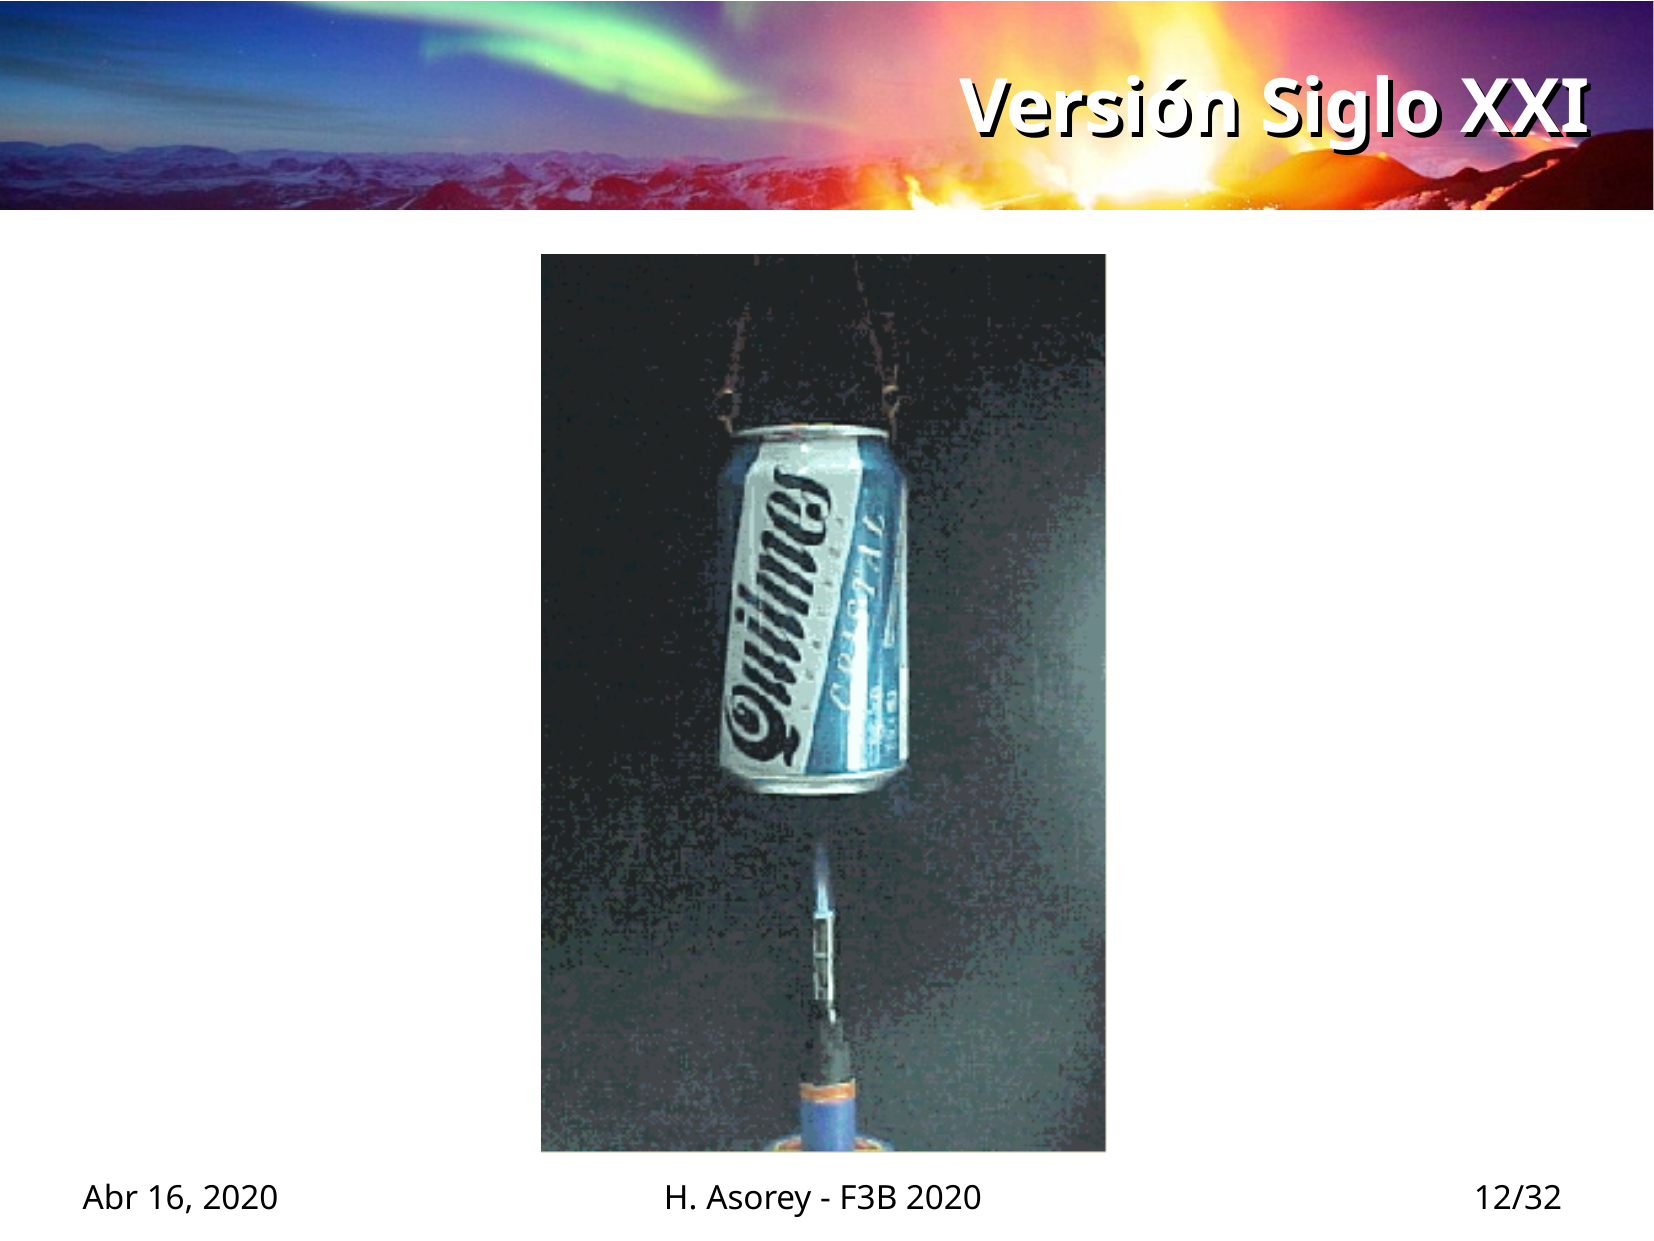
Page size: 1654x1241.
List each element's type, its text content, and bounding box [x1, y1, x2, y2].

picture [0, 1, 1654, 210]
title Versión Siglo XXI [45, 15, 1606, 191]
picture [541, 254, 1109, 1156]
